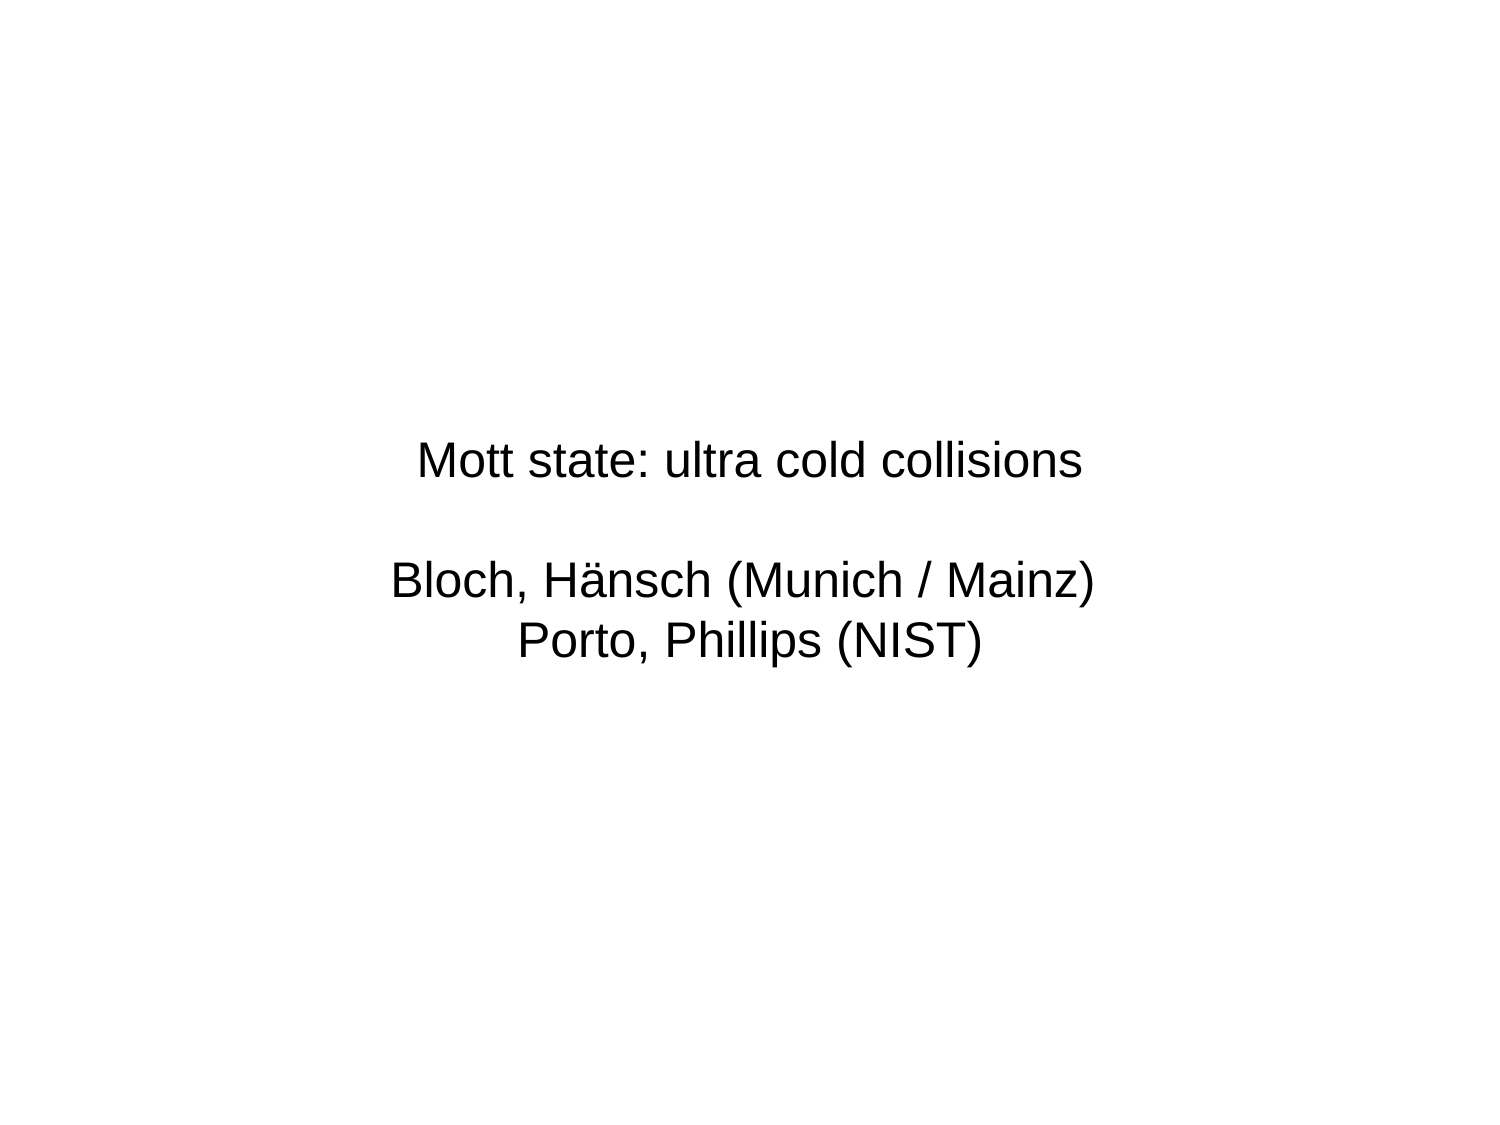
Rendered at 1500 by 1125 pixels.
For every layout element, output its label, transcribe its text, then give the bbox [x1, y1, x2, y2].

text_box Mott state: ultra cold collisions Bloch, Hänsch (Munich / Mainz) Porto, Phillips (NIST) [375, 420, 1126, 676]
